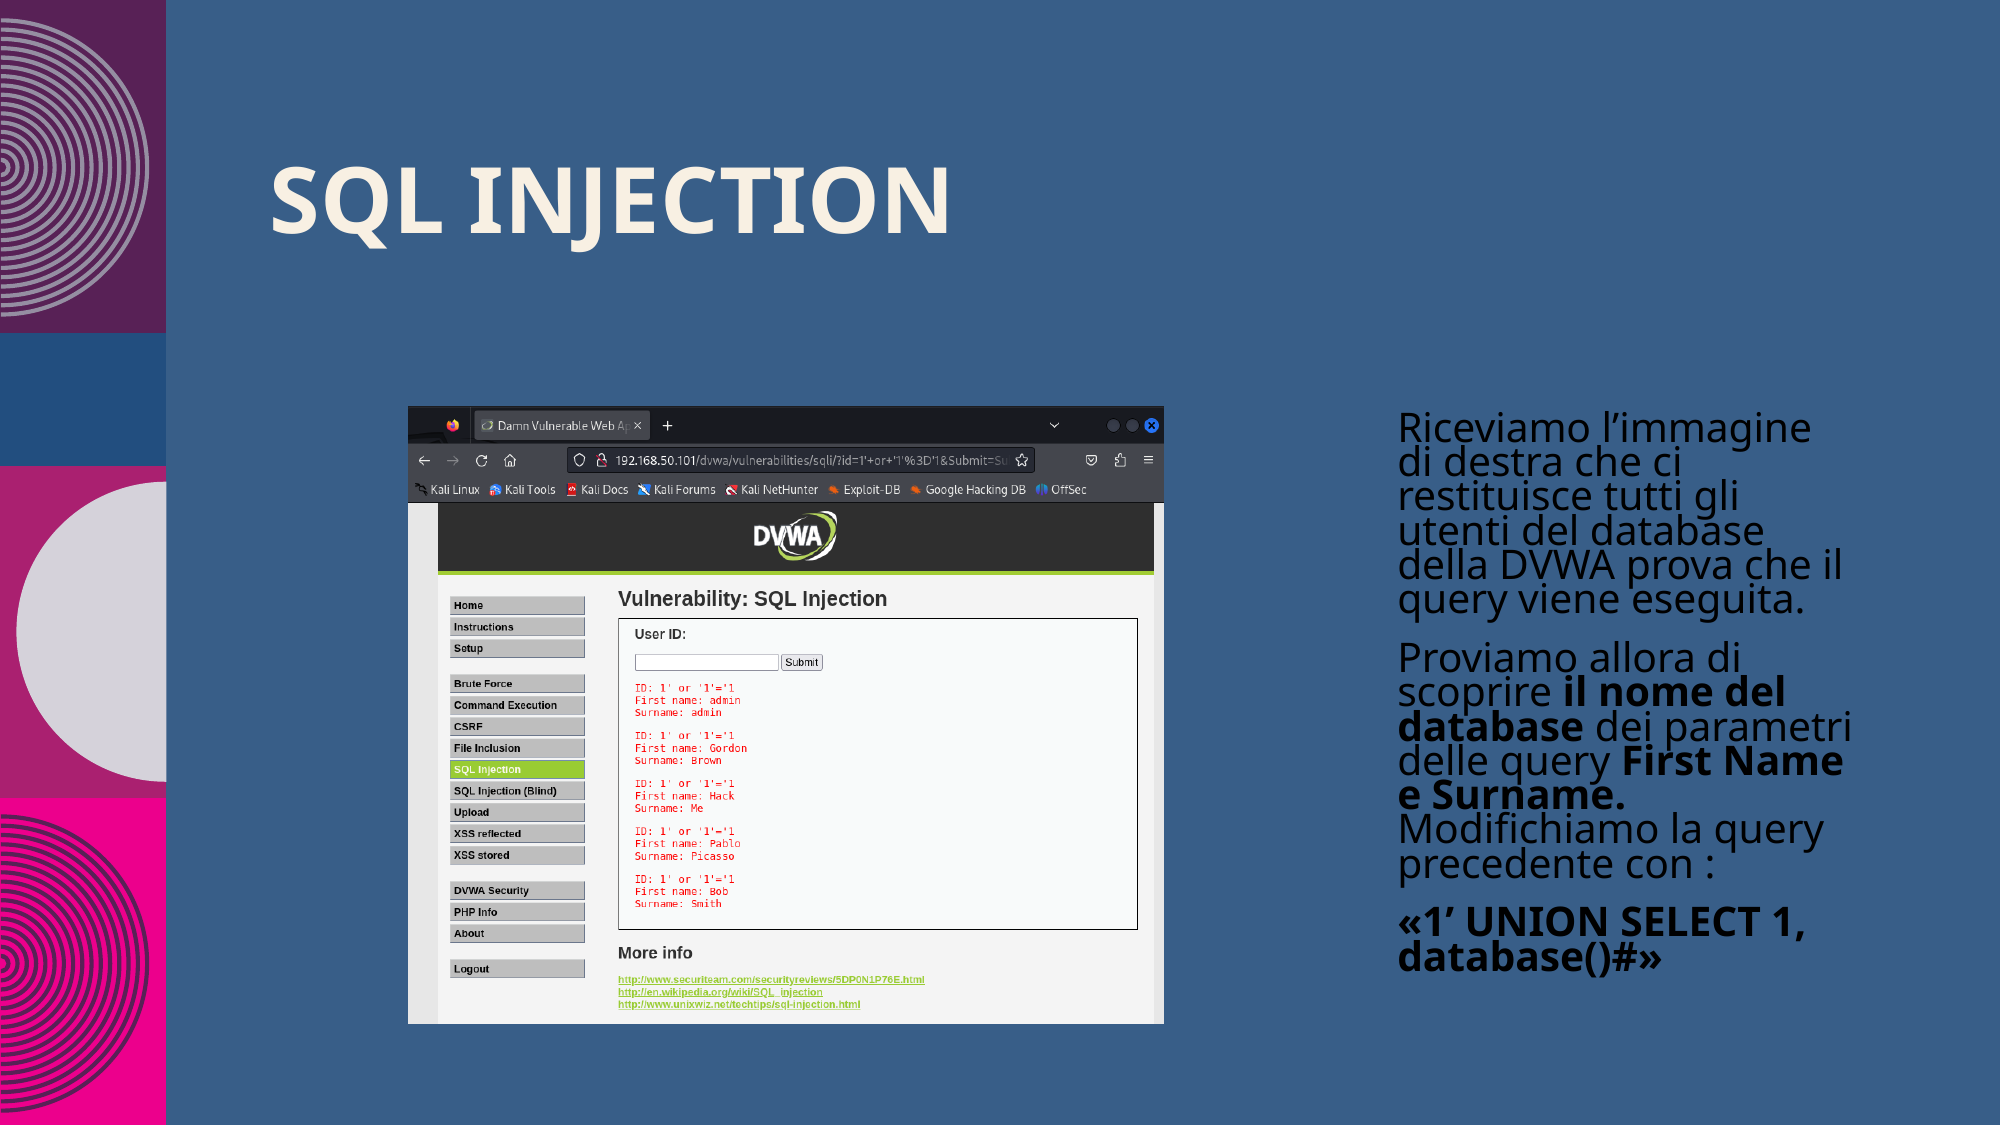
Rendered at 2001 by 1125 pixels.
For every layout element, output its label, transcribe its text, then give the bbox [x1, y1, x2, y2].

picture [408, 407, 1164, 1024]
title Sql injection [254, 146, 1874, 370]
list Riceviamo l’immagine di destra che ci restituisce tutti gli utenti del database della DVWA prova che il query viene eseguita. Proviamo allora di scoprire il nome del database dei parametri delle query First Name e Surname. Modifichiamo la query precedente con : «1’ UNION SELECT 1, database()#» [1382, 407, 1874, 1024]
